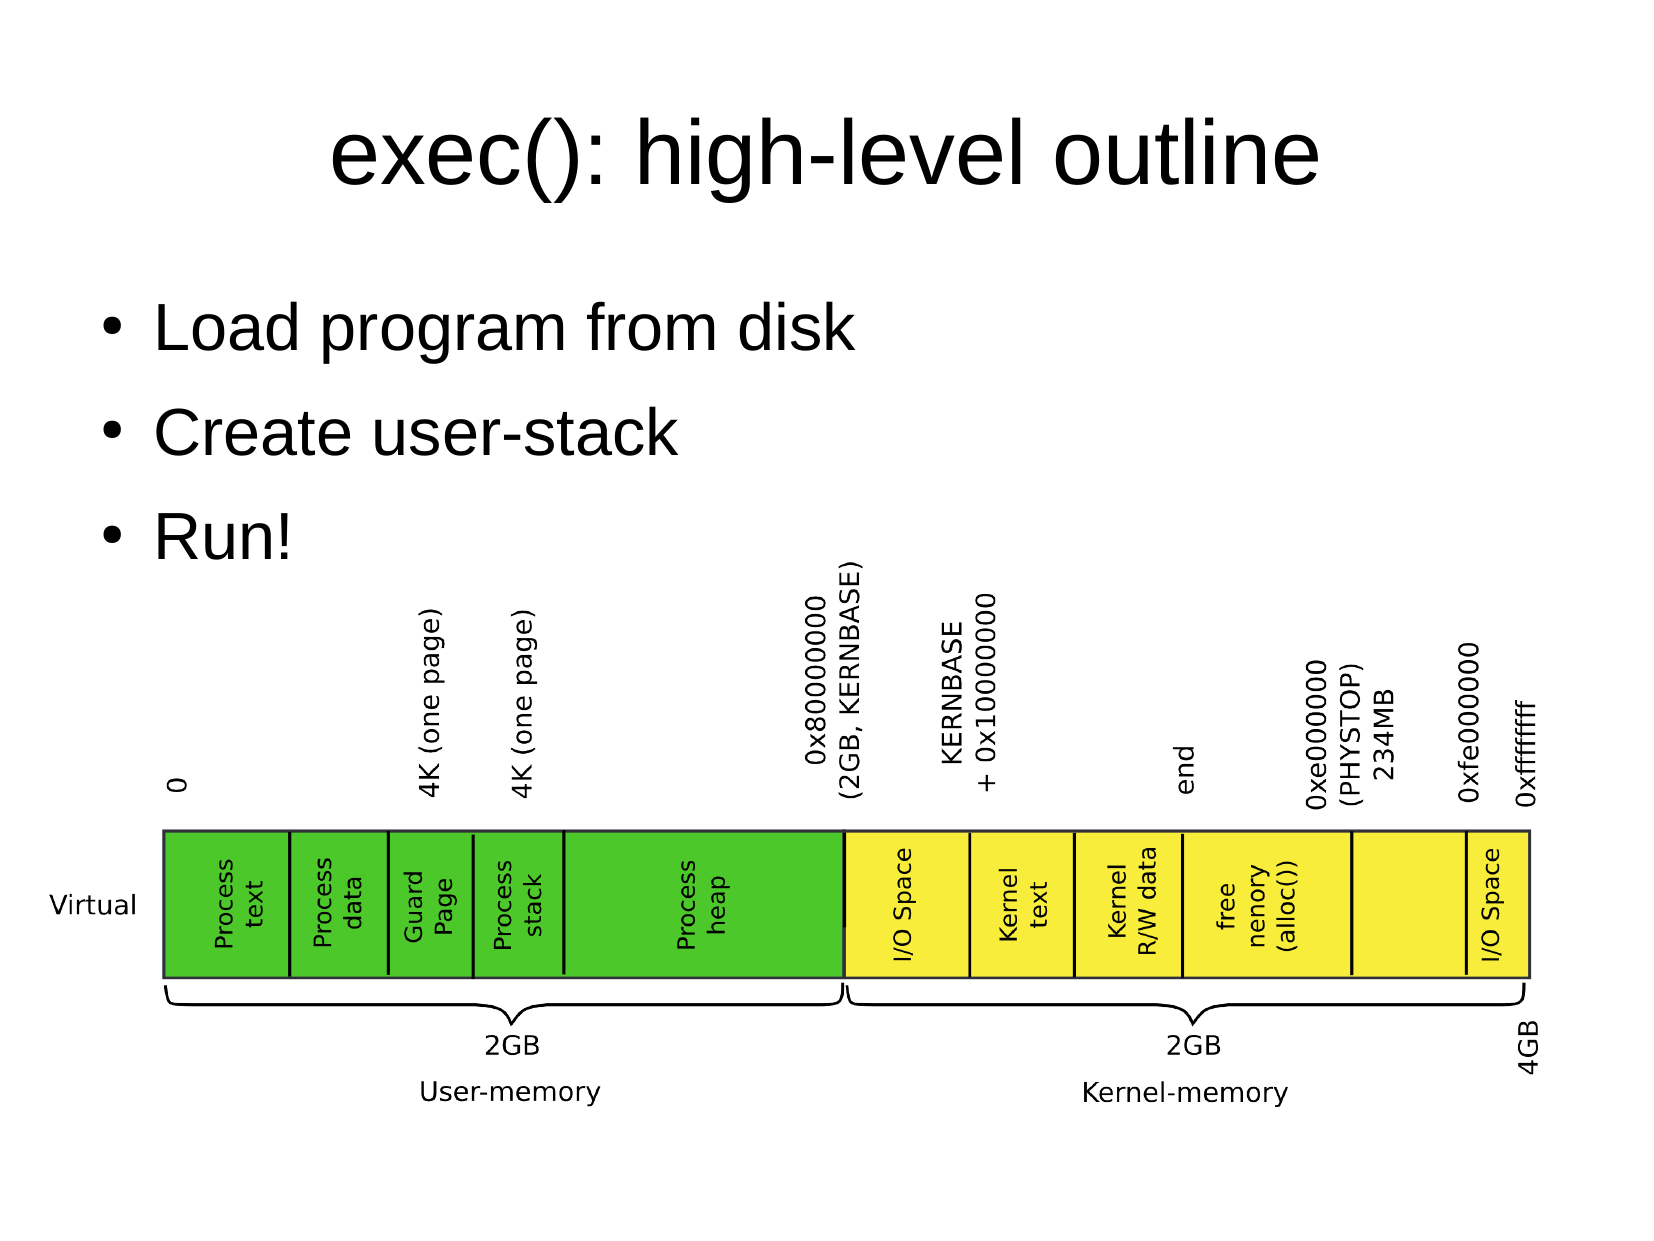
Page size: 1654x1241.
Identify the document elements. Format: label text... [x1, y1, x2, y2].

list Load program from disk Create user-stack Run! [82, 290, 1571, 1010]
title exec(): high-level outline [82, 49, 1571, 257]
picture [49, 562, 1538, 1107]
